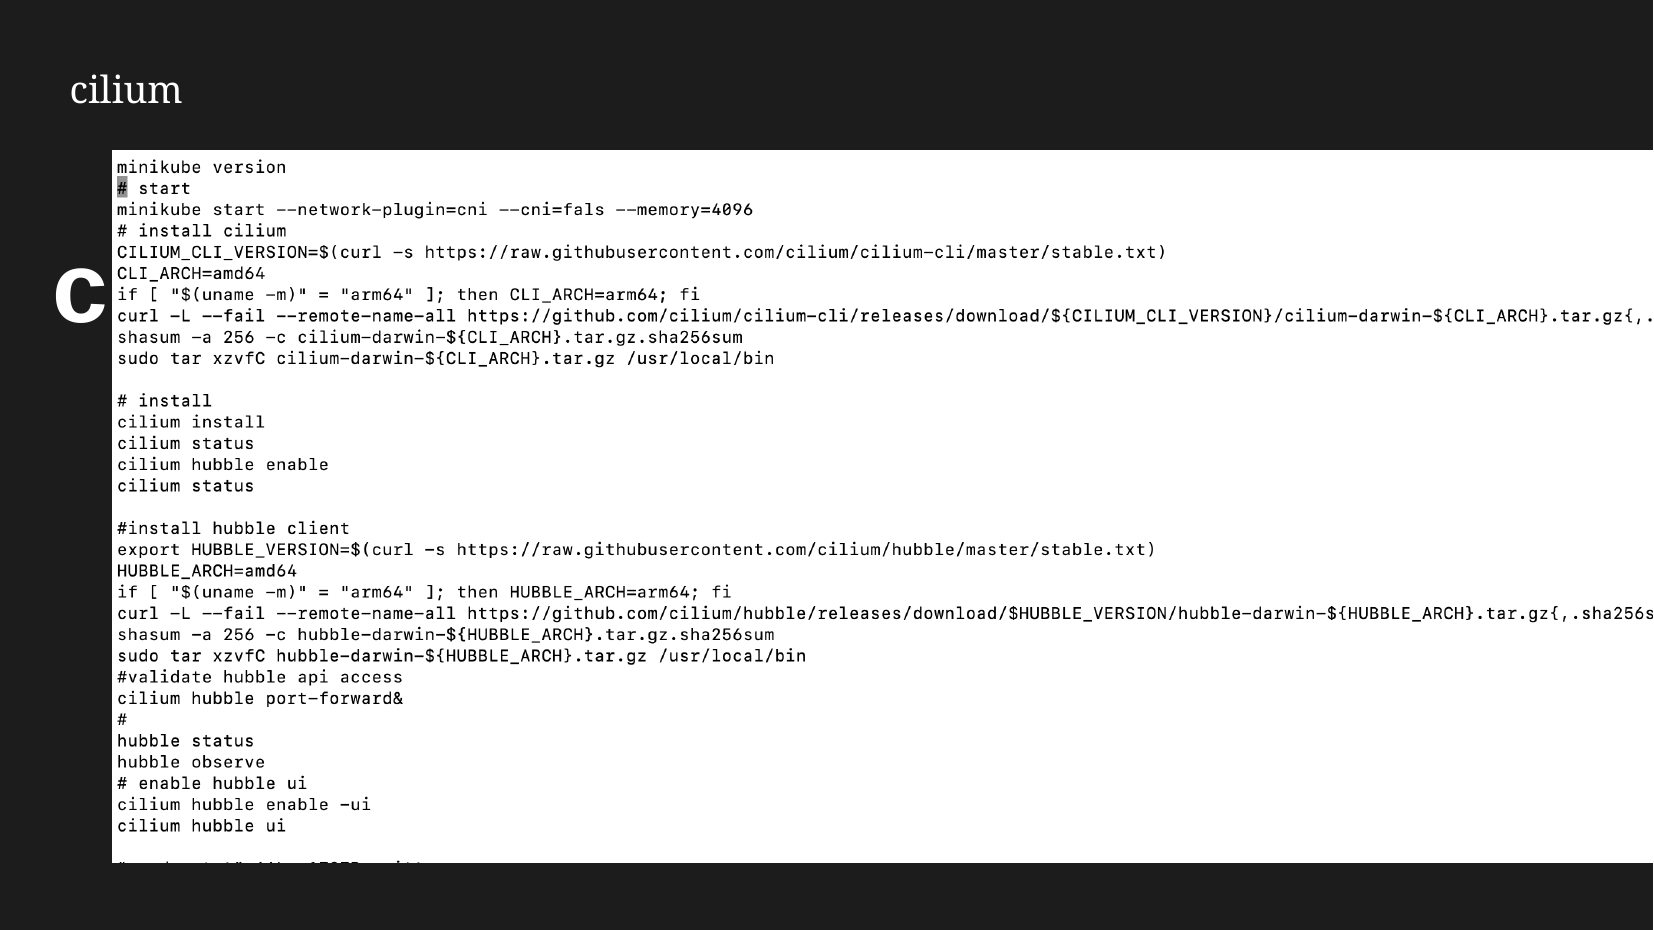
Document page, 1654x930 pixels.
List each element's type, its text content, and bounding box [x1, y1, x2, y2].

picture [112, 150, 1653, 863]
text_box cilium [54, 56, 451, 113]
text_box cilium (minikube, osn) [37, 225, 112, 576]
